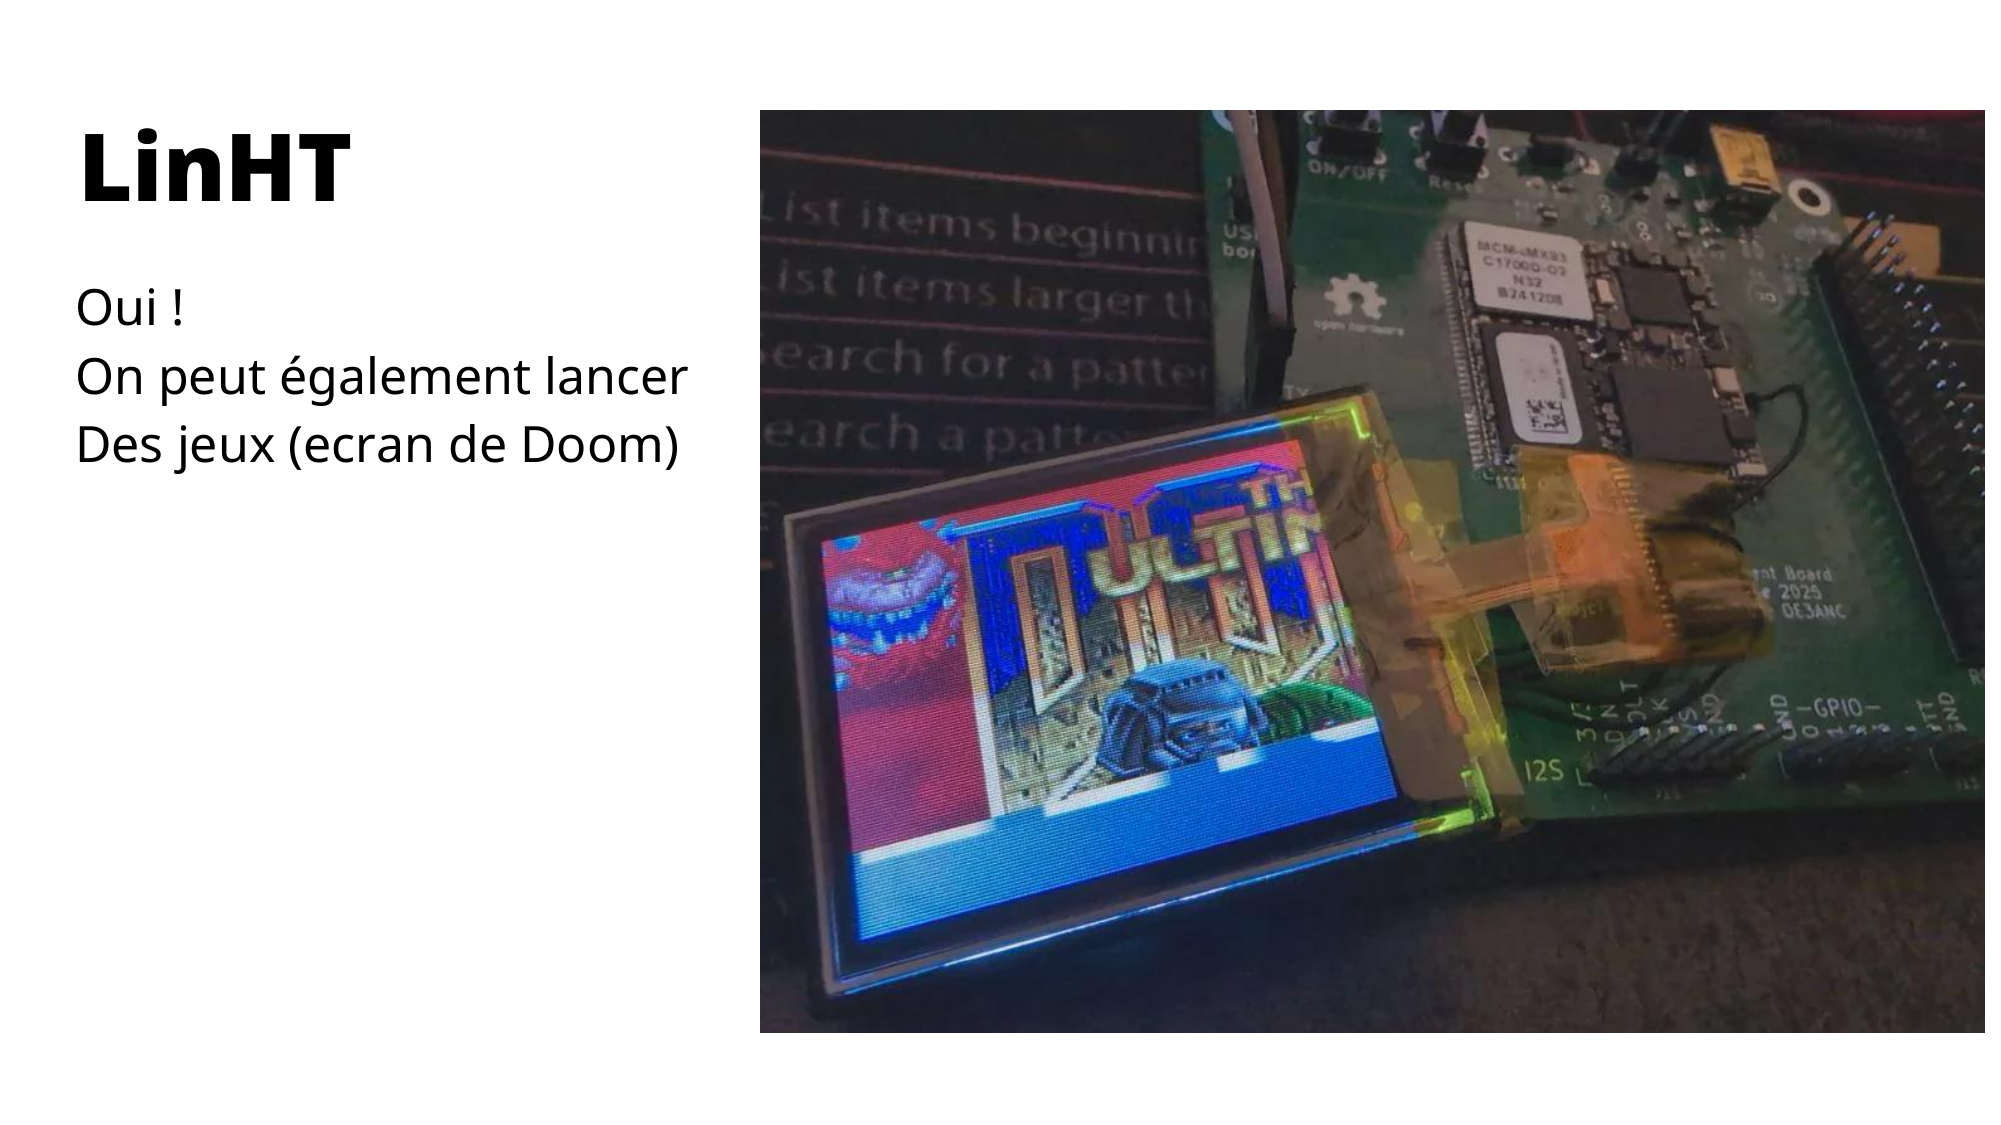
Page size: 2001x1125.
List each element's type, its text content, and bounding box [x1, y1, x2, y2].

picture [760, 110, 1985, 1033]
text_box Oui ! On peut également lancer Des jeux (ecran de Doom) [75, 272, 1879, 1066]
text_box LinHT [78, 101, 1202, 234]
